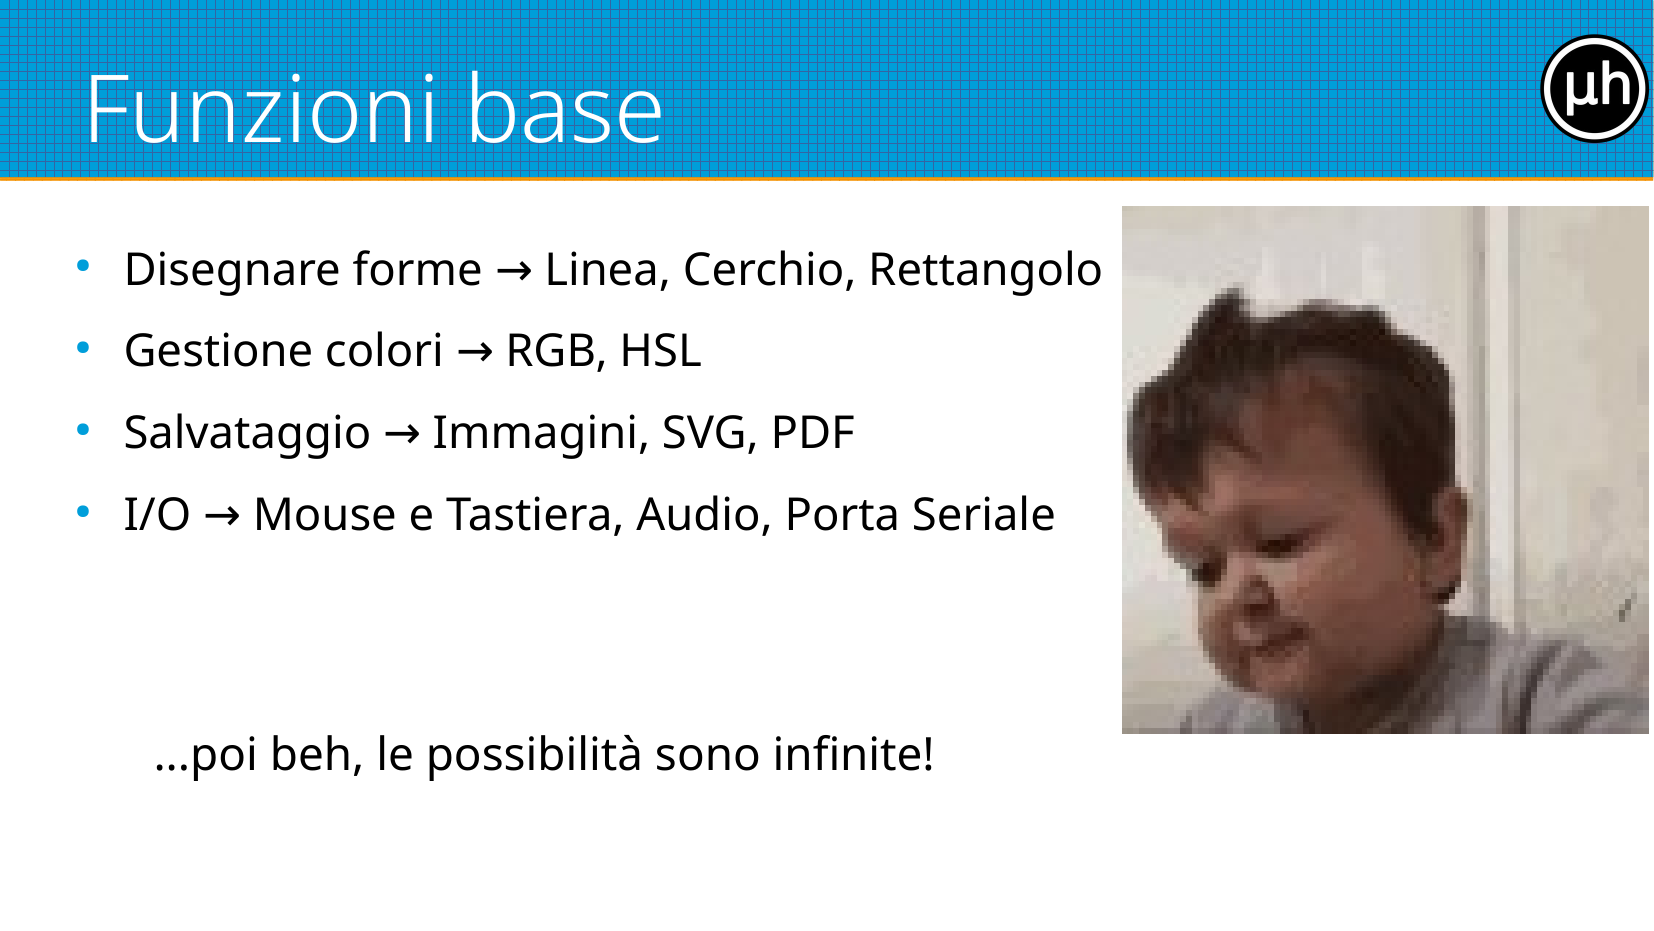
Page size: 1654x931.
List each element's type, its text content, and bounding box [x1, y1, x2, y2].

title Funzioni base [82, 14, 1571, 171]
text_box ...poi beh, le possibilità sono infinite! [147, 684, 975, 822]
picture [1542, 36, 1648, 143]
list Disegnare forme → Linea, Cerchio, Rettangolo Gestione colori → RGB, HSL Salvataggio → Immagini, SVG, PDF I/O → Mouse e Tastiera, Audio, Porta Seriale [59, 236, 1122, 545]
picture [1122, 206, 1649, 734]
